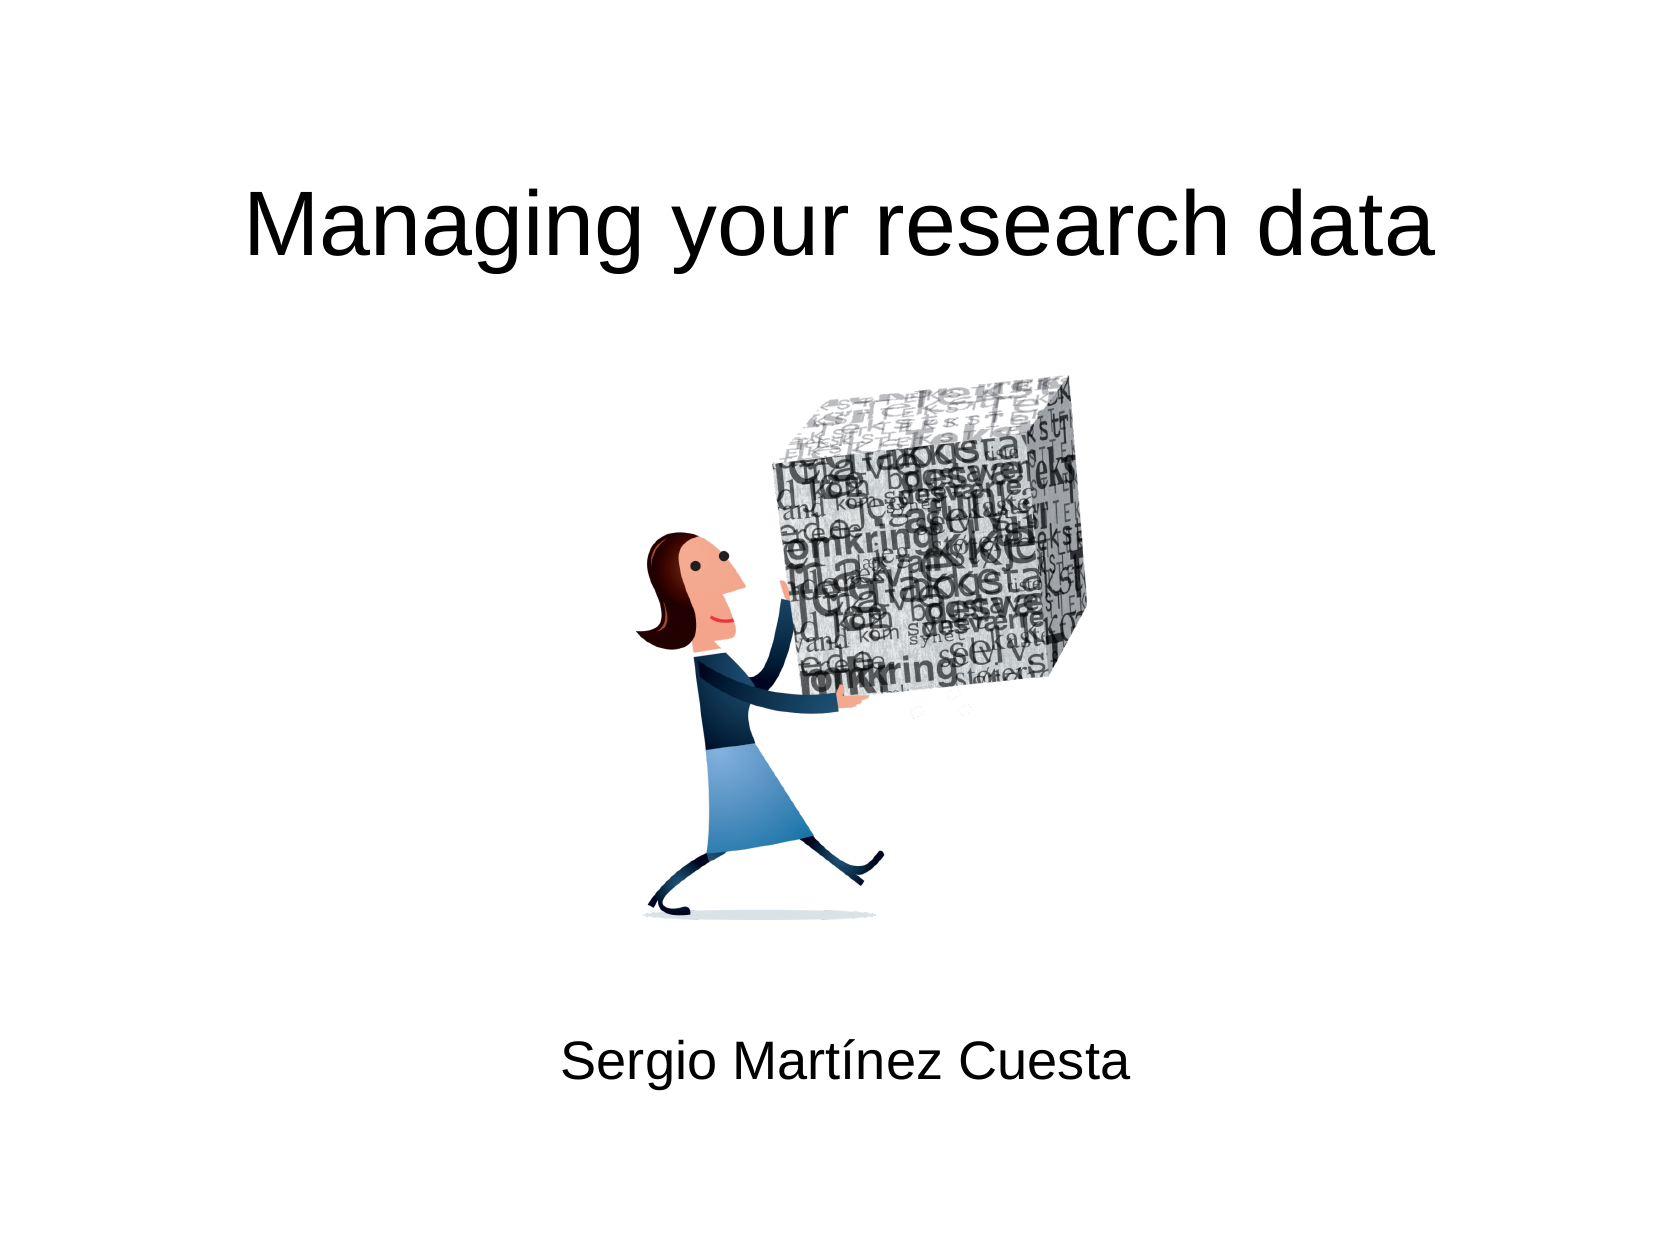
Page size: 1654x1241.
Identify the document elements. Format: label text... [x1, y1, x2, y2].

title Sergio Martínez Cuesta [519, 1008, 1173, 1113]
picture [636, 375, 1087, 920]
title Managing your research data [206, 120, 1475, 328]
